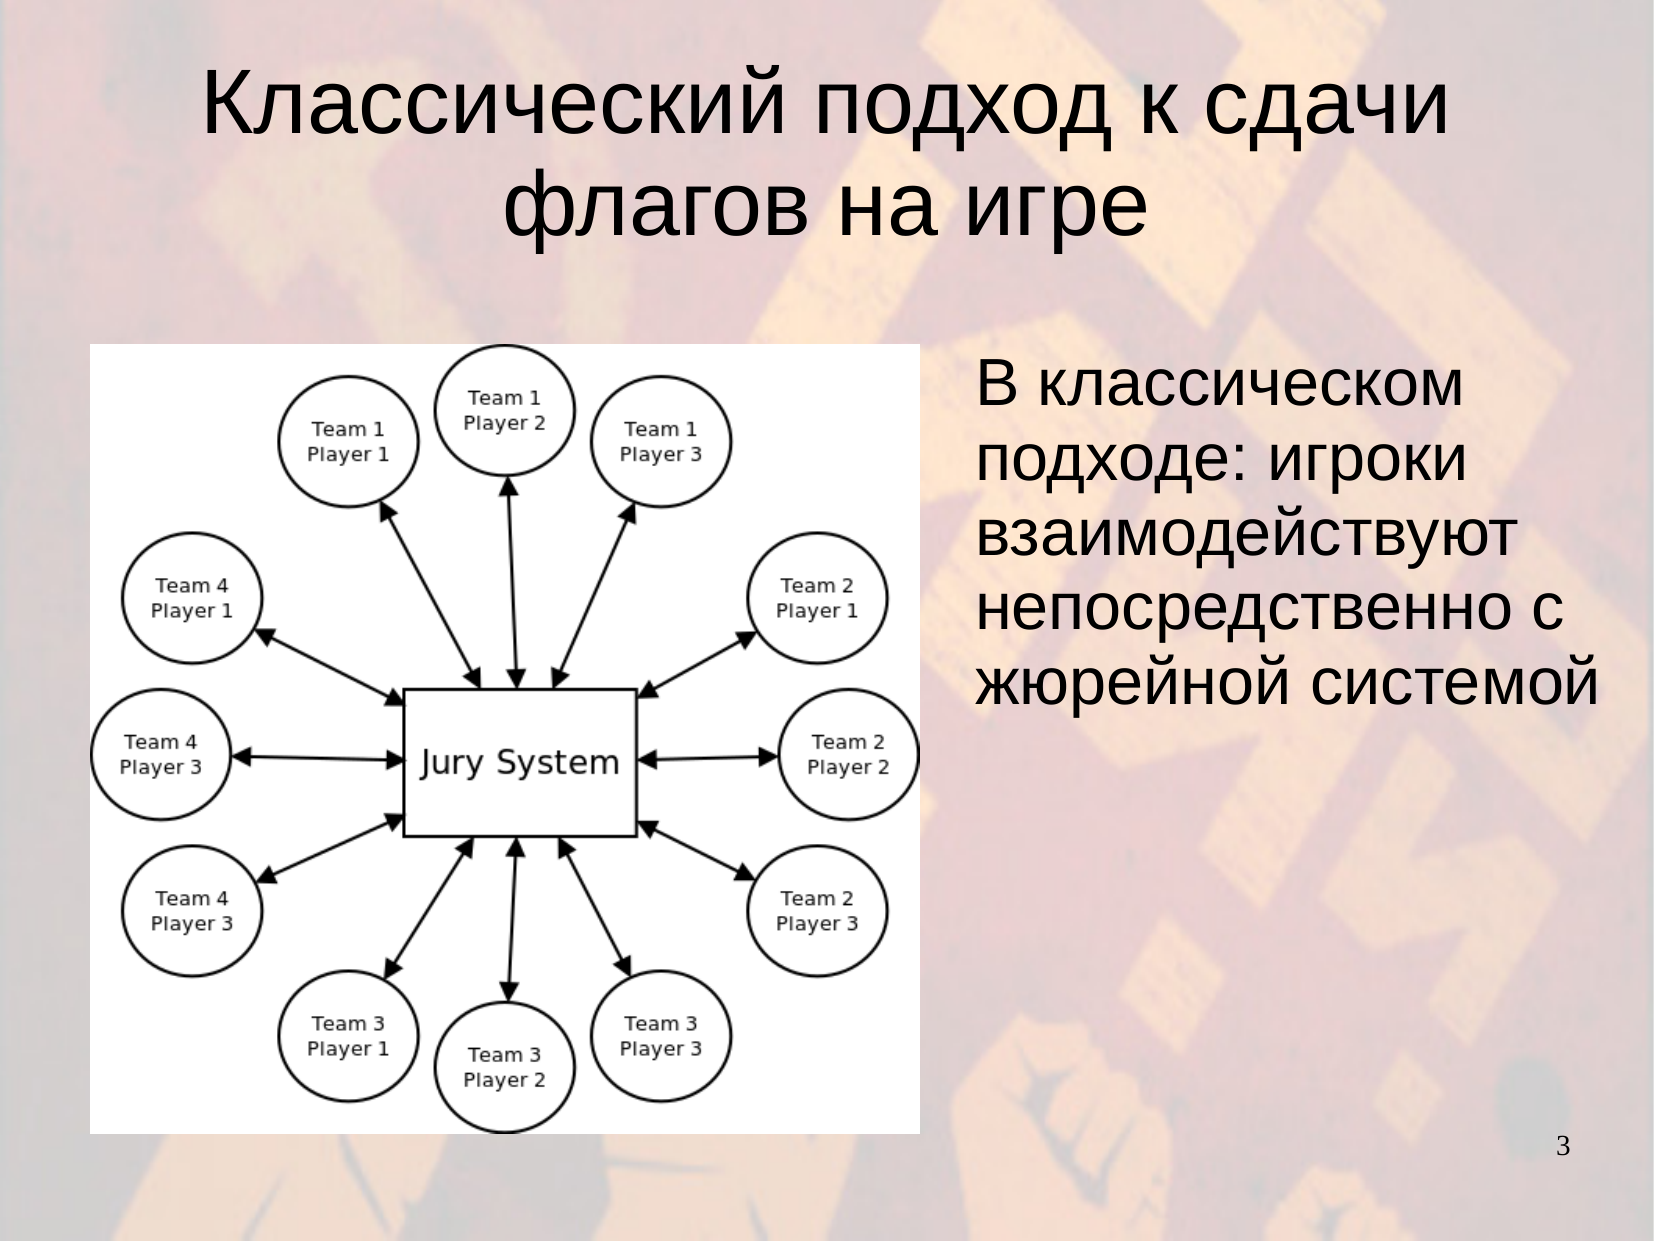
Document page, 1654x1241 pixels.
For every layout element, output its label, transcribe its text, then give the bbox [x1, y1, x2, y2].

picture [0, 0, 1654, 1241]
title Классический подход к сдачи флагов на игре [82, 49, 1571, 257]
text_box В классическом подходе: игроки взаимодействуют непосредственно с жюрейной системой [975, 345, 1653, 1126]
